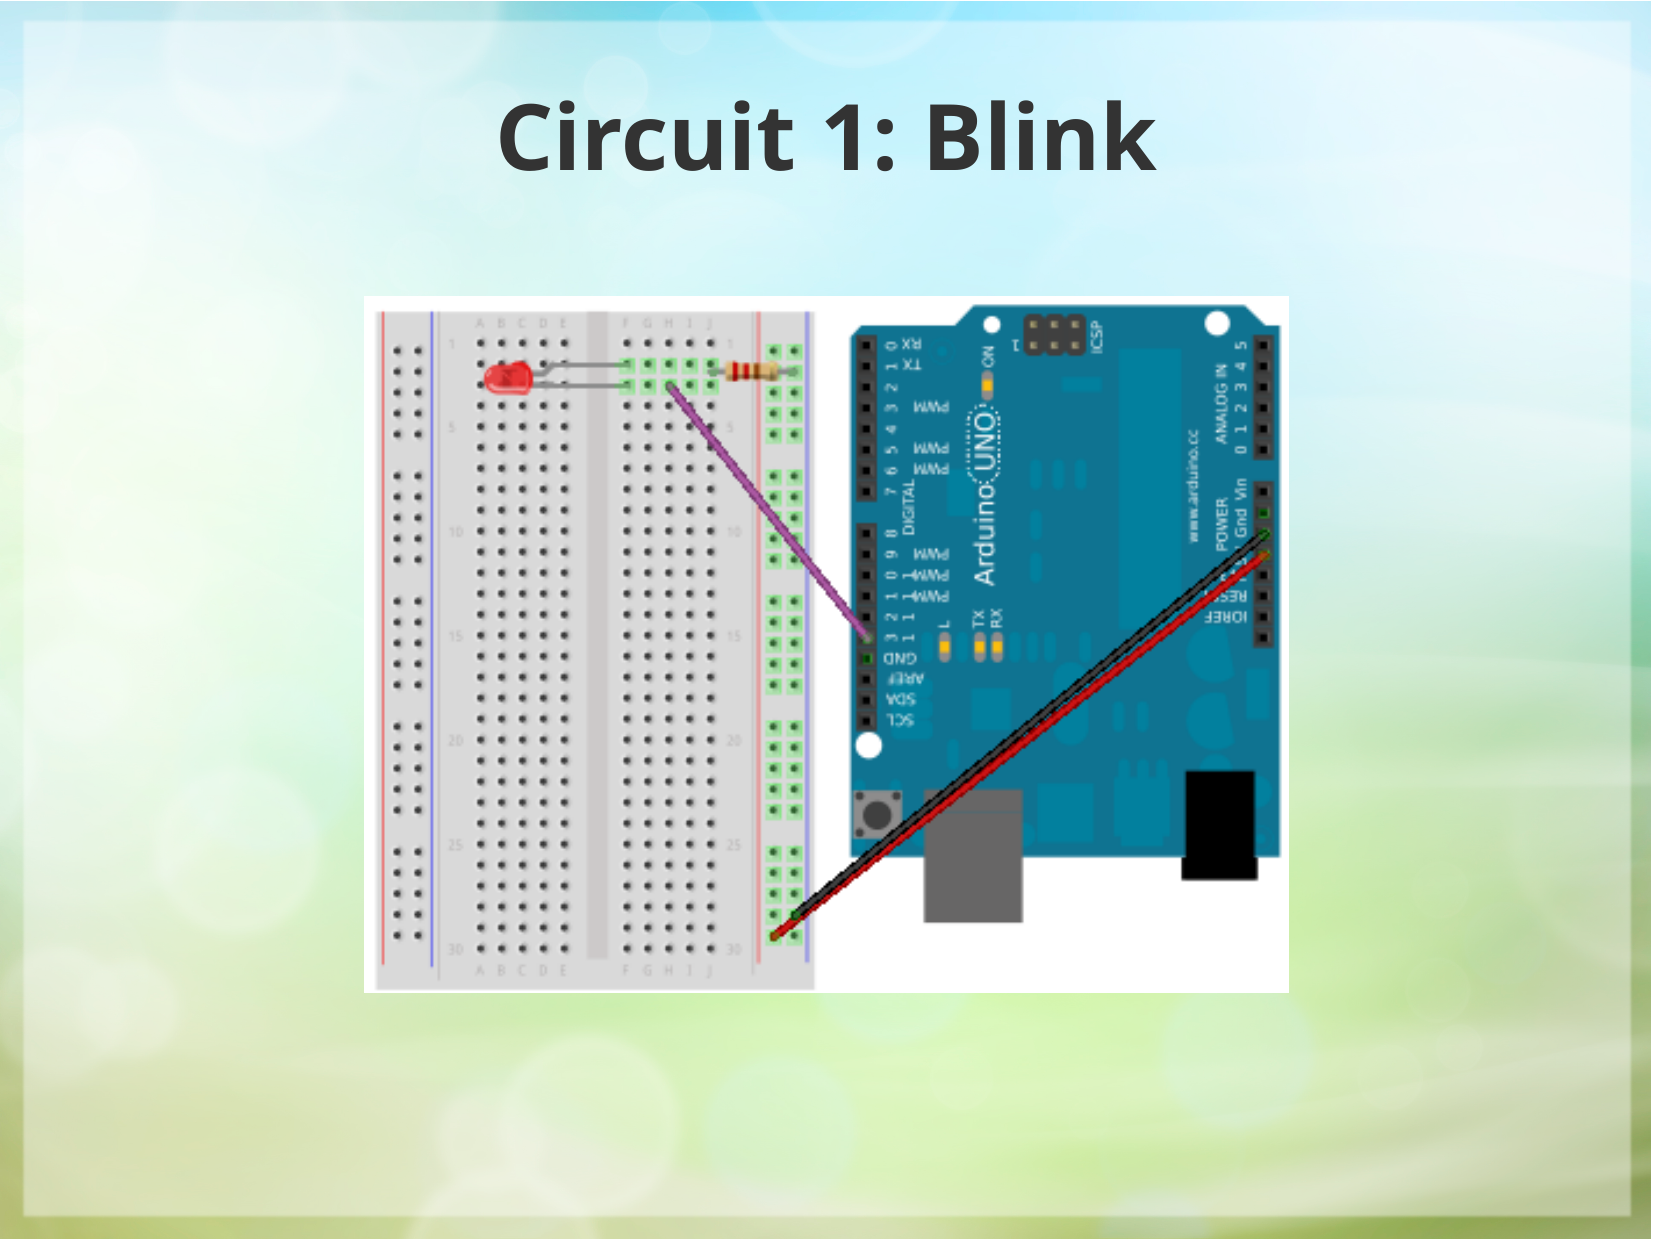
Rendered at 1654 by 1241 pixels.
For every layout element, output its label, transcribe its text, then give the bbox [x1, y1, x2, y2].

title Circuit 1: Blink [82, 60, 1571, 211]
picture [0, 1, 1651, 1239]
